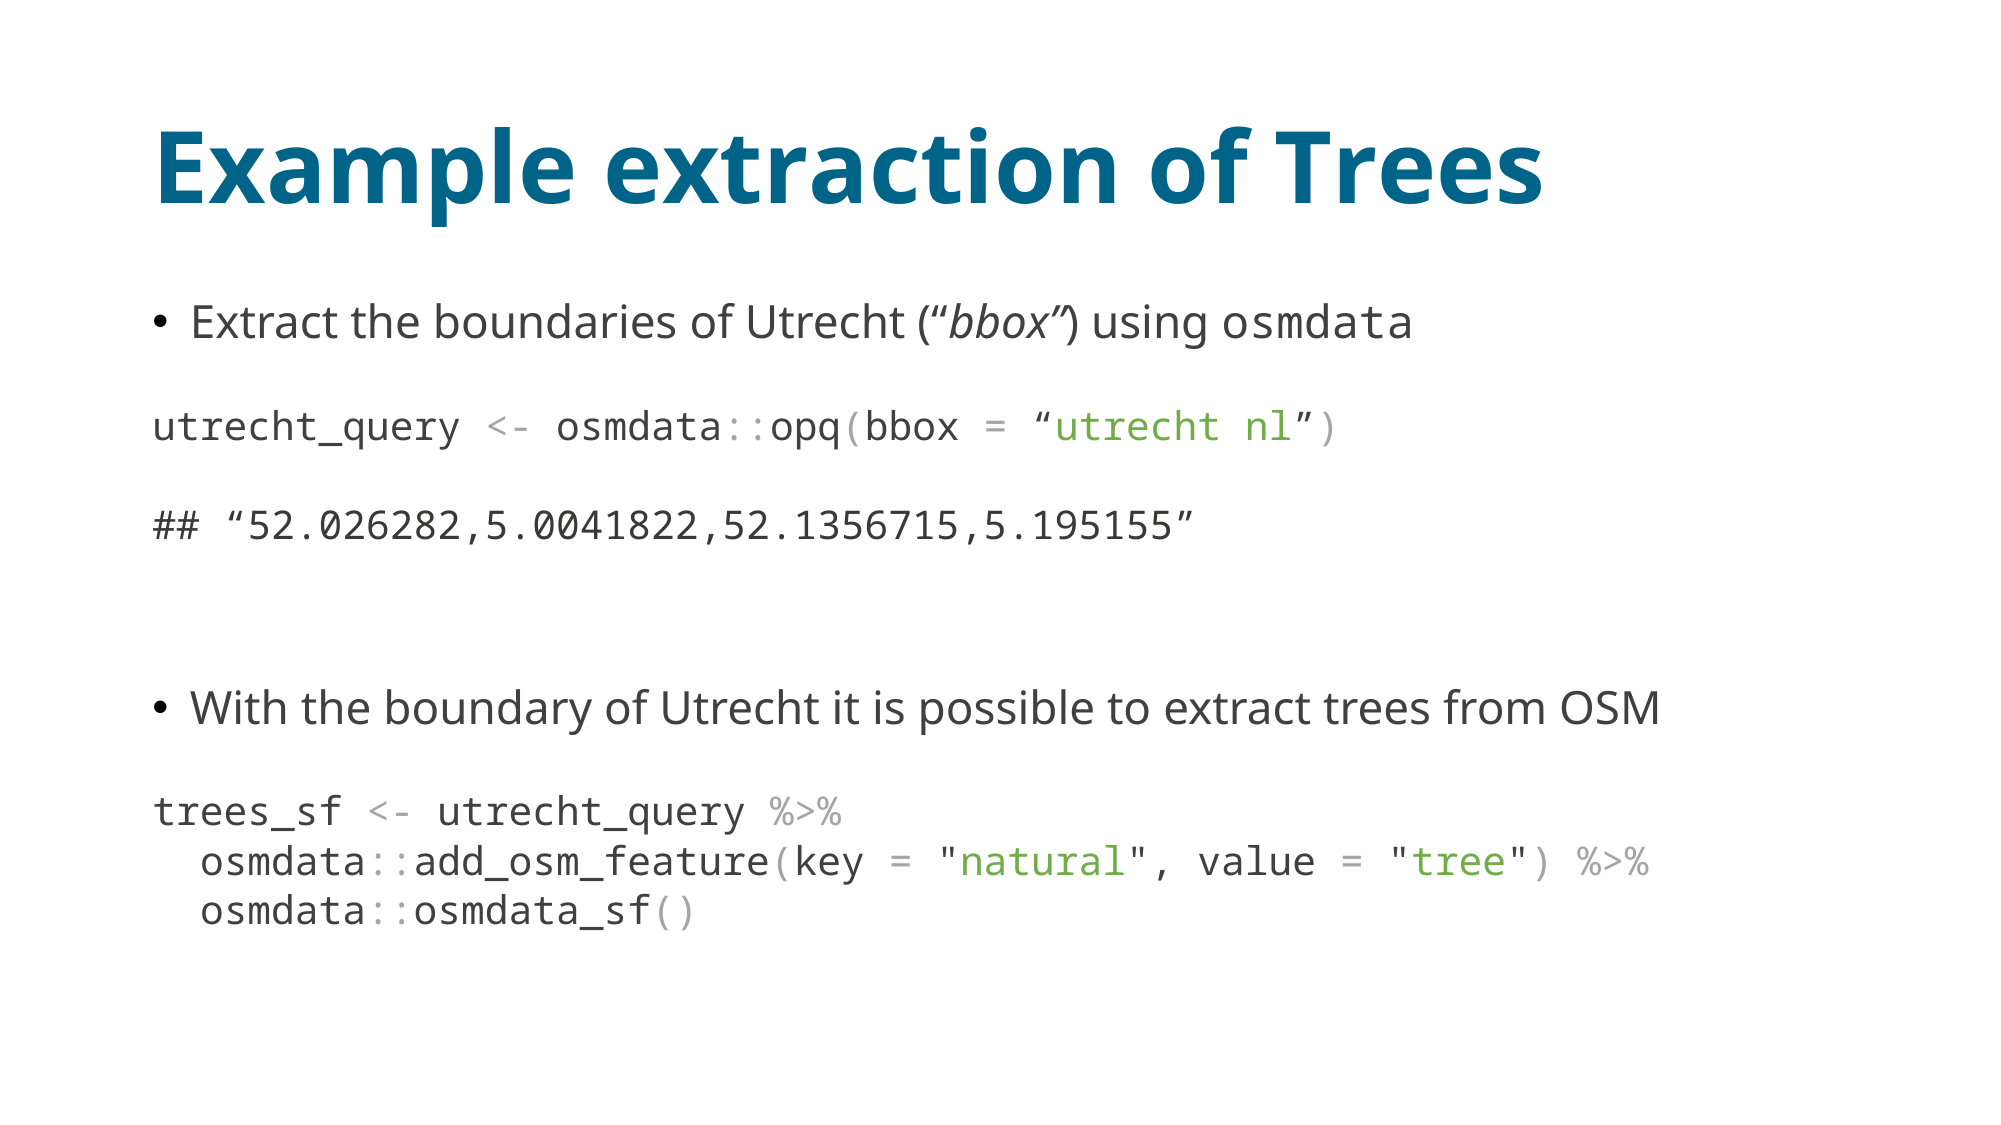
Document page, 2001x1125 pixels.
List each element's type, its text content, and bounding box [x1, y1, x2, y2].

text_box trees_sf <- utrecht_query %>% osmdata::add_osm_feature(key = "natural", value = "tree") %>% osmdata::osmdata_sf() [137, 795, 1813, 981]
text_box utrecht_query <- osmdata::opq(bbox = “utrecht nl”) ## “52.026282,5.0041822,52.1356715,5.195155” [137, 410, 1863, 594]
text_box With the boundary of Utrecht it is possible to extract trees from OSM [137, 682, 1863, 768]
title Example extraction of Trees [137, 50, 1892, 278]
list Extract the boundaries of Utrecht (“bbox”) using osmdata [137, 296, 1863, 392]
